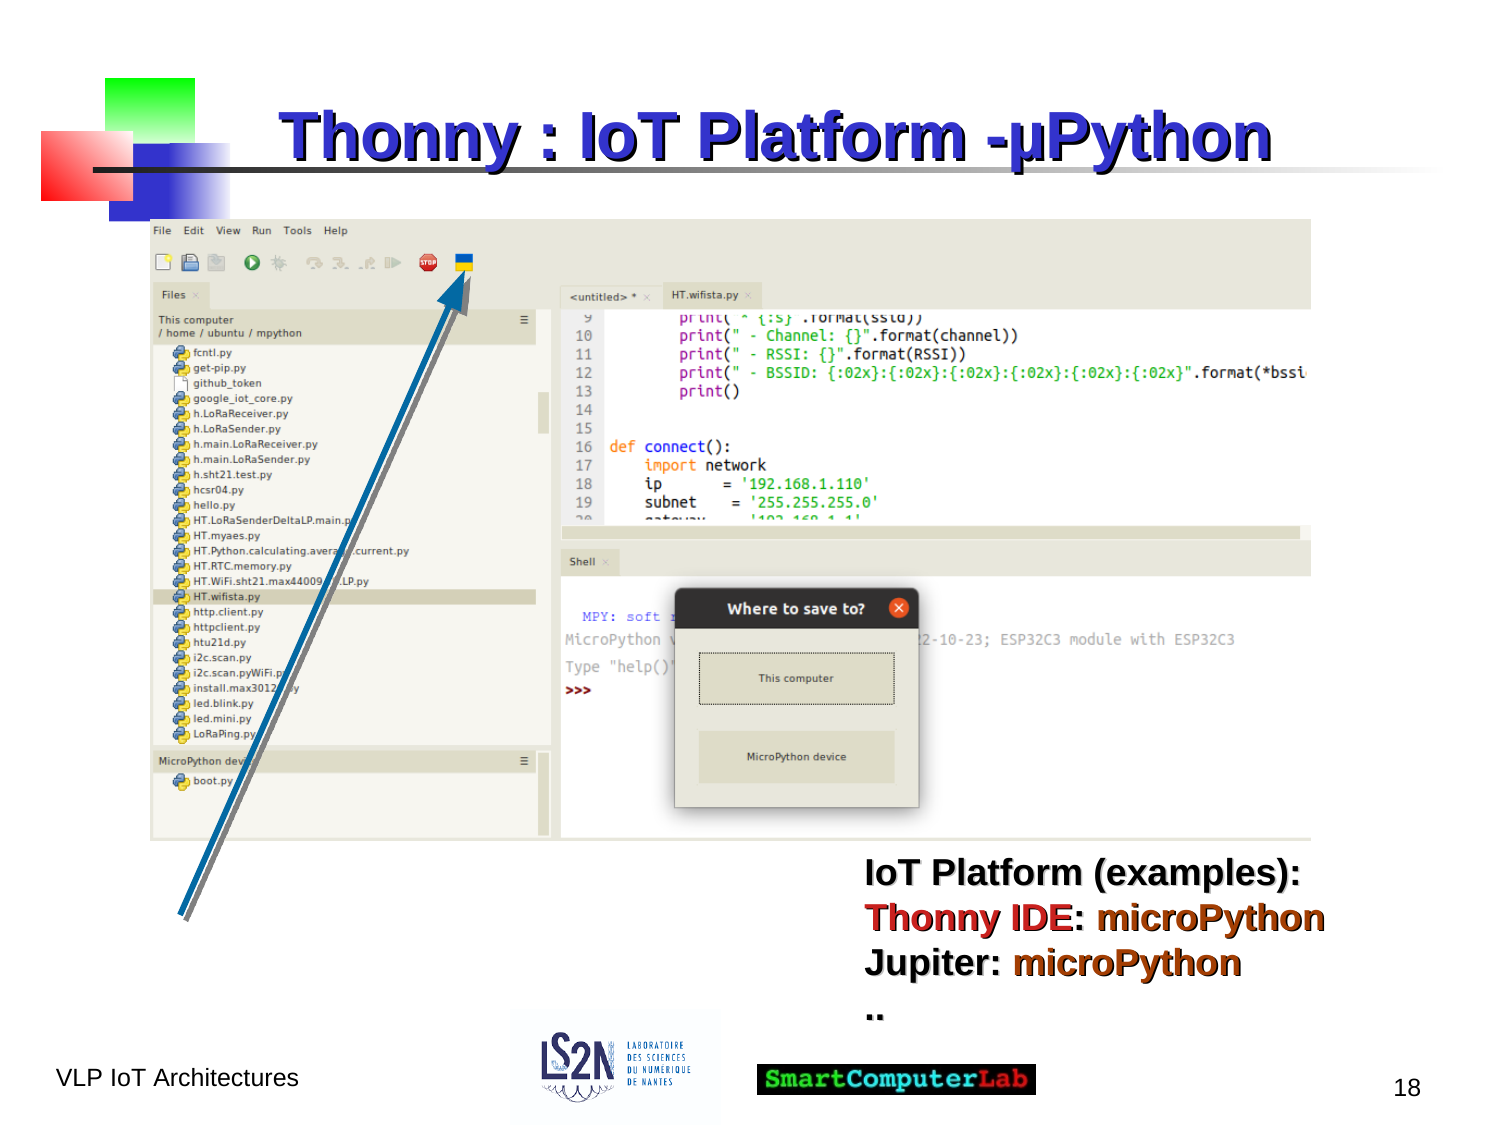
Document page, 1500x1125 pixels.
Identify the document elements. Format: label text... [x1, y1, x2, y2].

picture [757, 1064, 1036, 1095]
picture [510, 1009, 721, 1125]
picture [264, 724, 269, 734]
picture [280, 681, 288, 698]
picture [315, 311, 452, 619]
picture [296, 620, 315, 662]
text_box IoT Platform (examples): Thonny IDE: microPython Jupiter: microPython .. [849, 840, 1360, 1035]
picture [288, 663, 296, 680]
picture [270, 710, 275, 720]
picture [275, 699, 280, 709]
title Thonny : IoT Platform -µPython [175, 84, 1306, 180]
picture [253, 749, 258, 759]
picture [150, 219, 1311, 841]
picture [245, 767, 250, 777]
